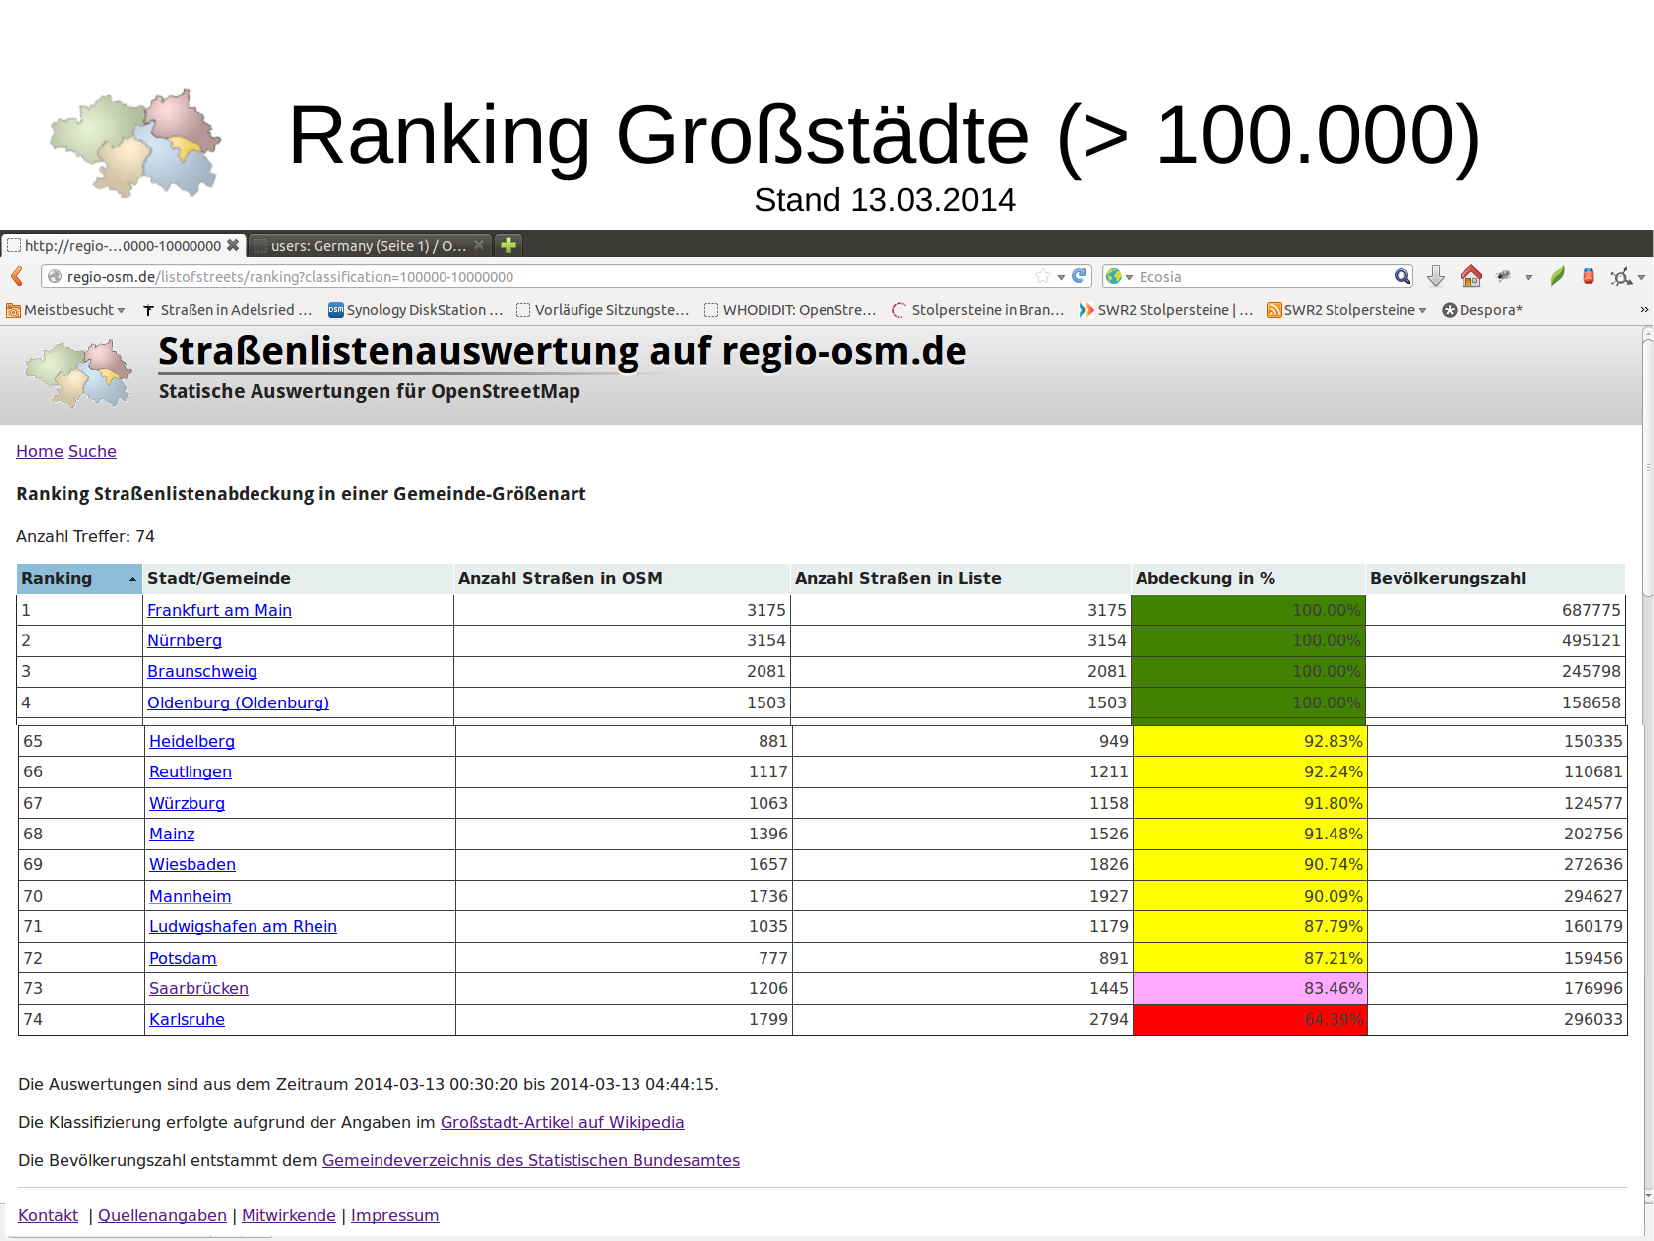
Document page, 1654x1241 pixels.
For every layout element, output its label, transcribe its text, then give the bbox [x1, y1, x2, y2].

picture [0, 230, 1654, 1241]
title Ranking Großstädte (> 100.000) Stand 13.03.2014 [200, 49, 1571, 230]
picture [11, 68, 250, 225]
